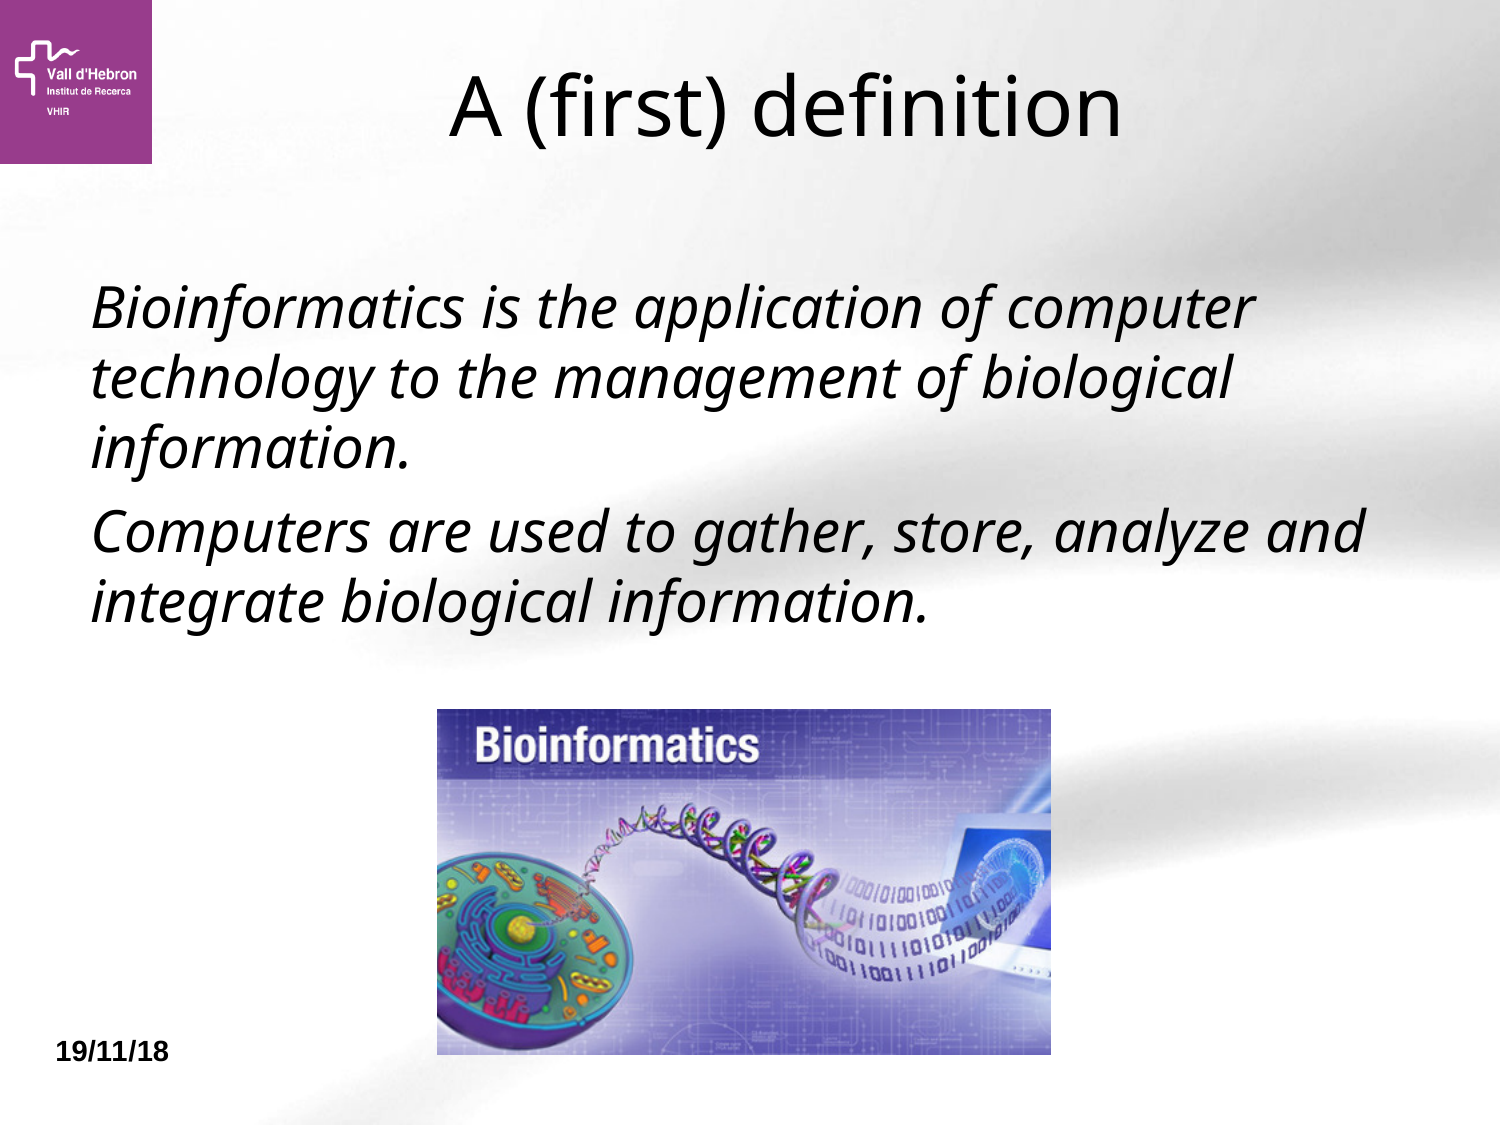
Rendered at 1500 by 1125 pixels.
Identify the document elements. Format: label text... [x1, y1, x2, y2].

text_box A (first) definition [150, 45, 1426, 233]
text_box 19/11/18 [0, 1025, 226, 1101]
picture [0, 0, 1500, 1125]
text_box Bioinformatics is the application of computer technology to the management of biological information. Computers are used to gather, store, analyze and integrate biological information. [75, 262, 1426, 879]
